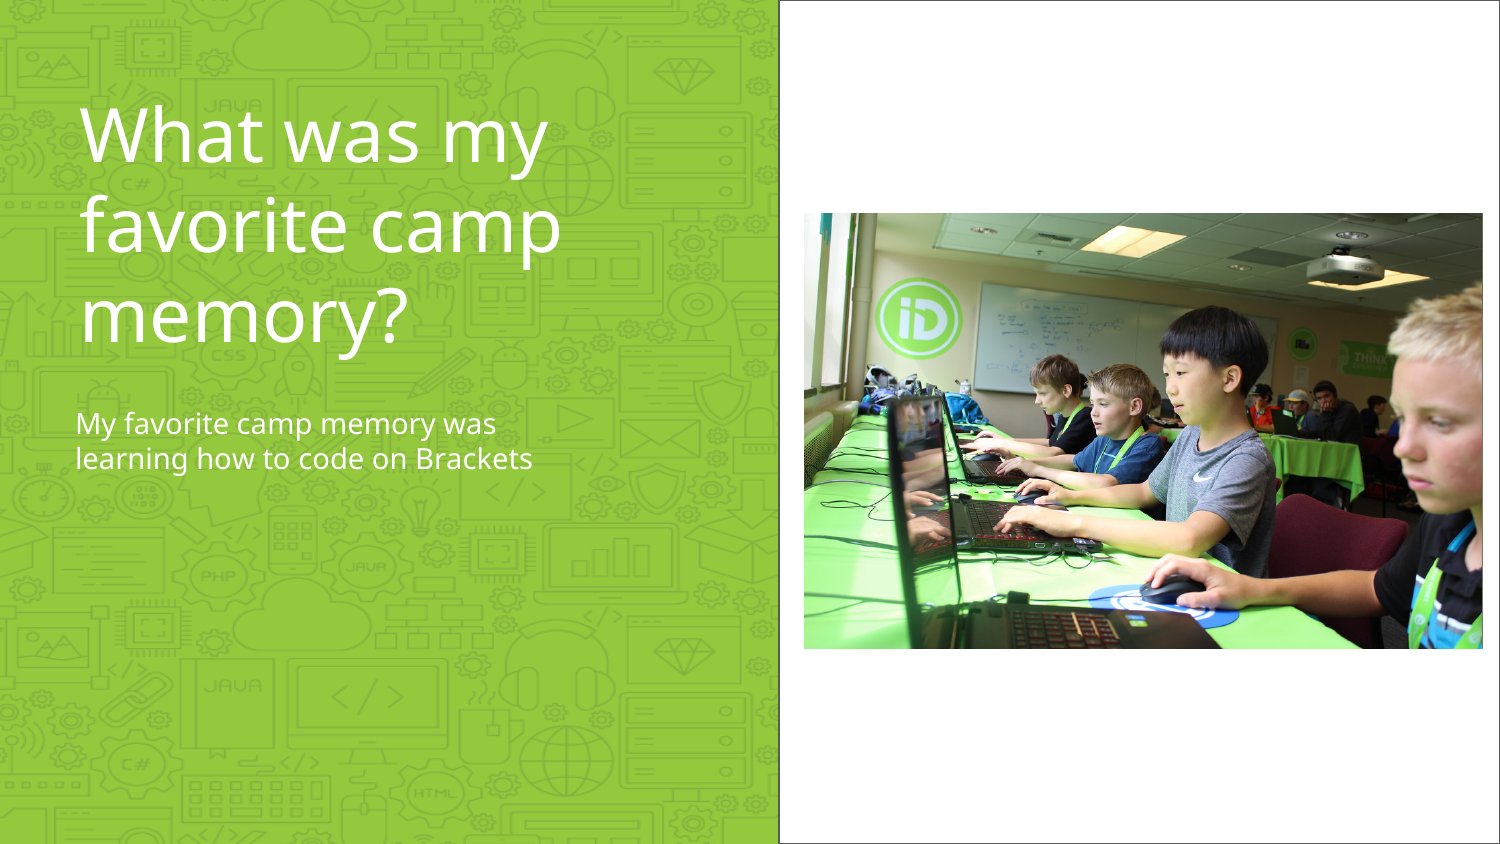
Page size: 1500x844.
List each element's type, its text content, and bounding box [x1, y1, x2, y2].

picture [0, 0, 778, 844]
text_box What was my favorite camp memory? [64, 72, 755, 350]
picture [804, 213, 1483, 649]
text_box [778, 0, 1500, 844]
text_box My favorite camp memory was learning how to code on Brackets [60, 389, 568, 793]
